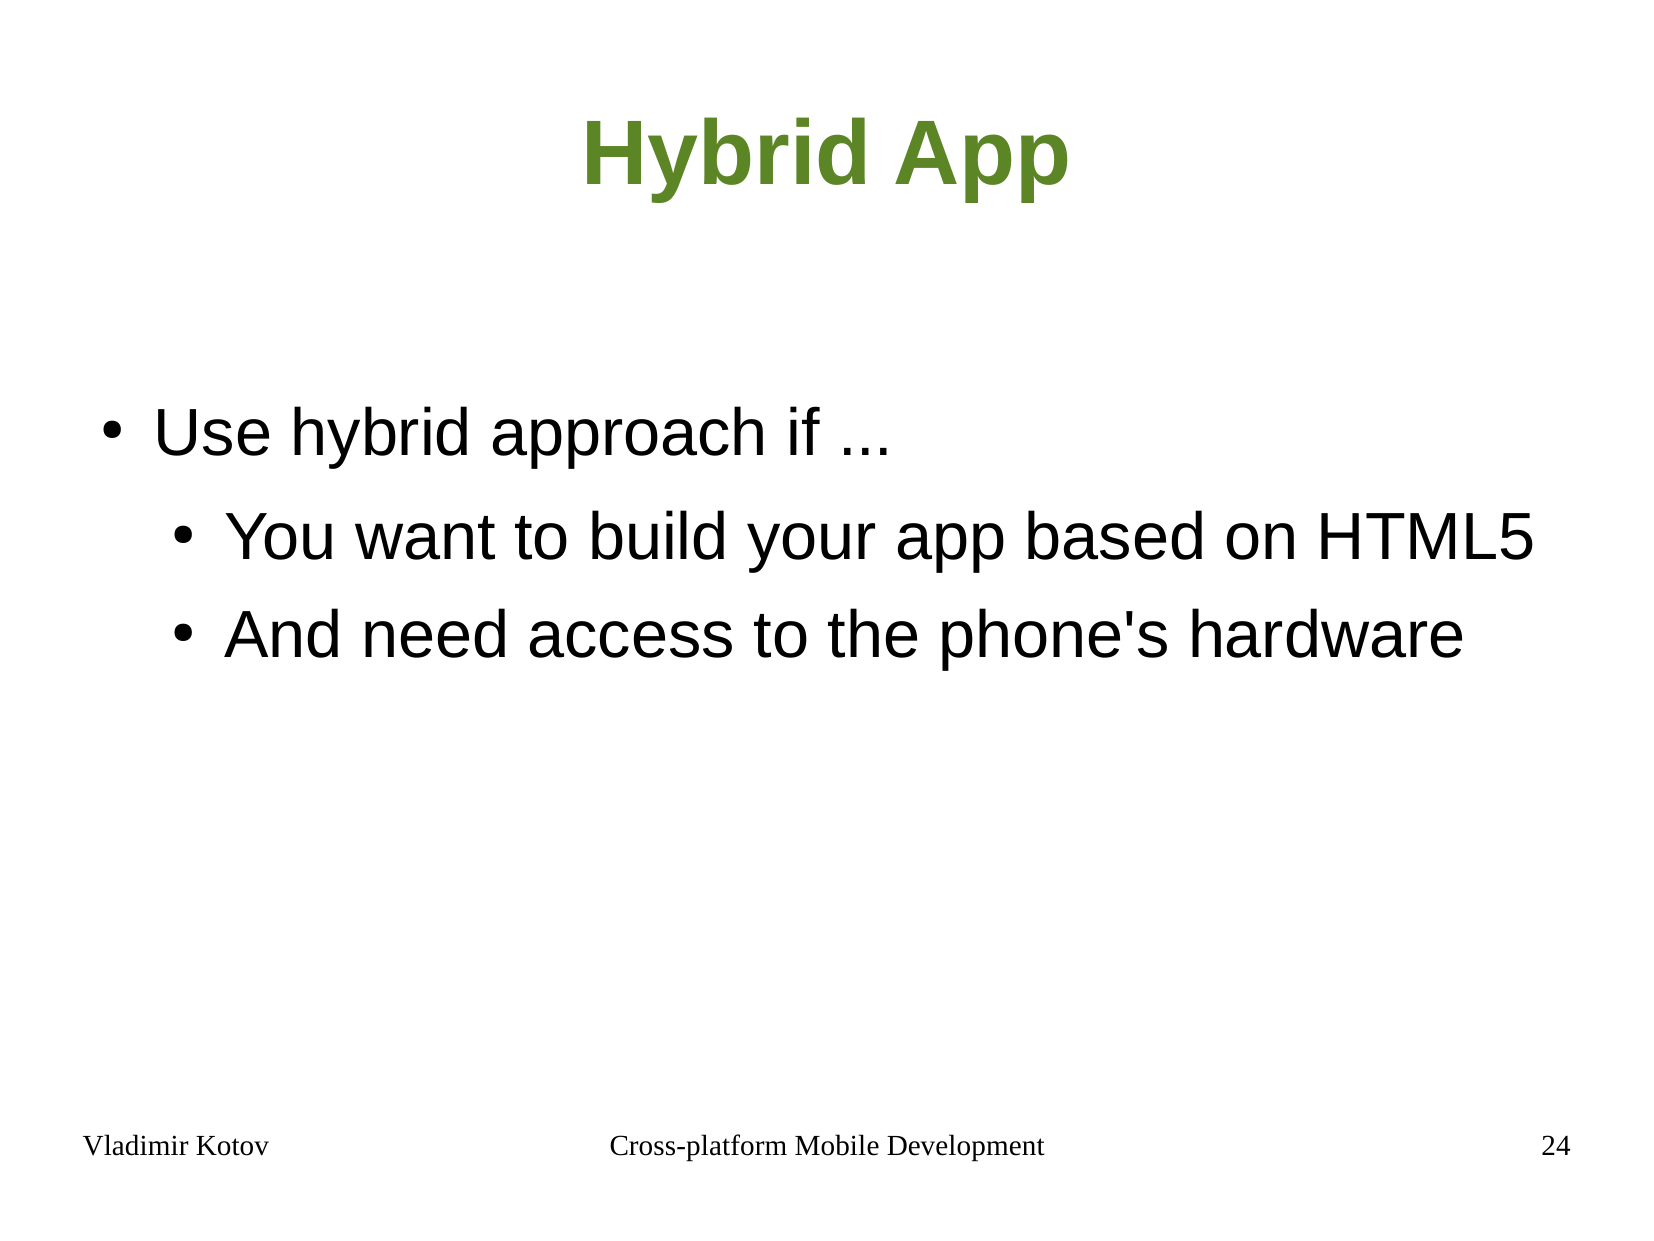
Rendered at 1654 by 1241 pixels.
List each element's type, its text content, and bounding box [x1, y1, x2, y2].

title Hybrid App [82, 56, 1571, 250]
list Use hybrid approach if ... You want to build your app based on HTML5 And need access to the phone's hardware [82, 290, 1571, 1109]
